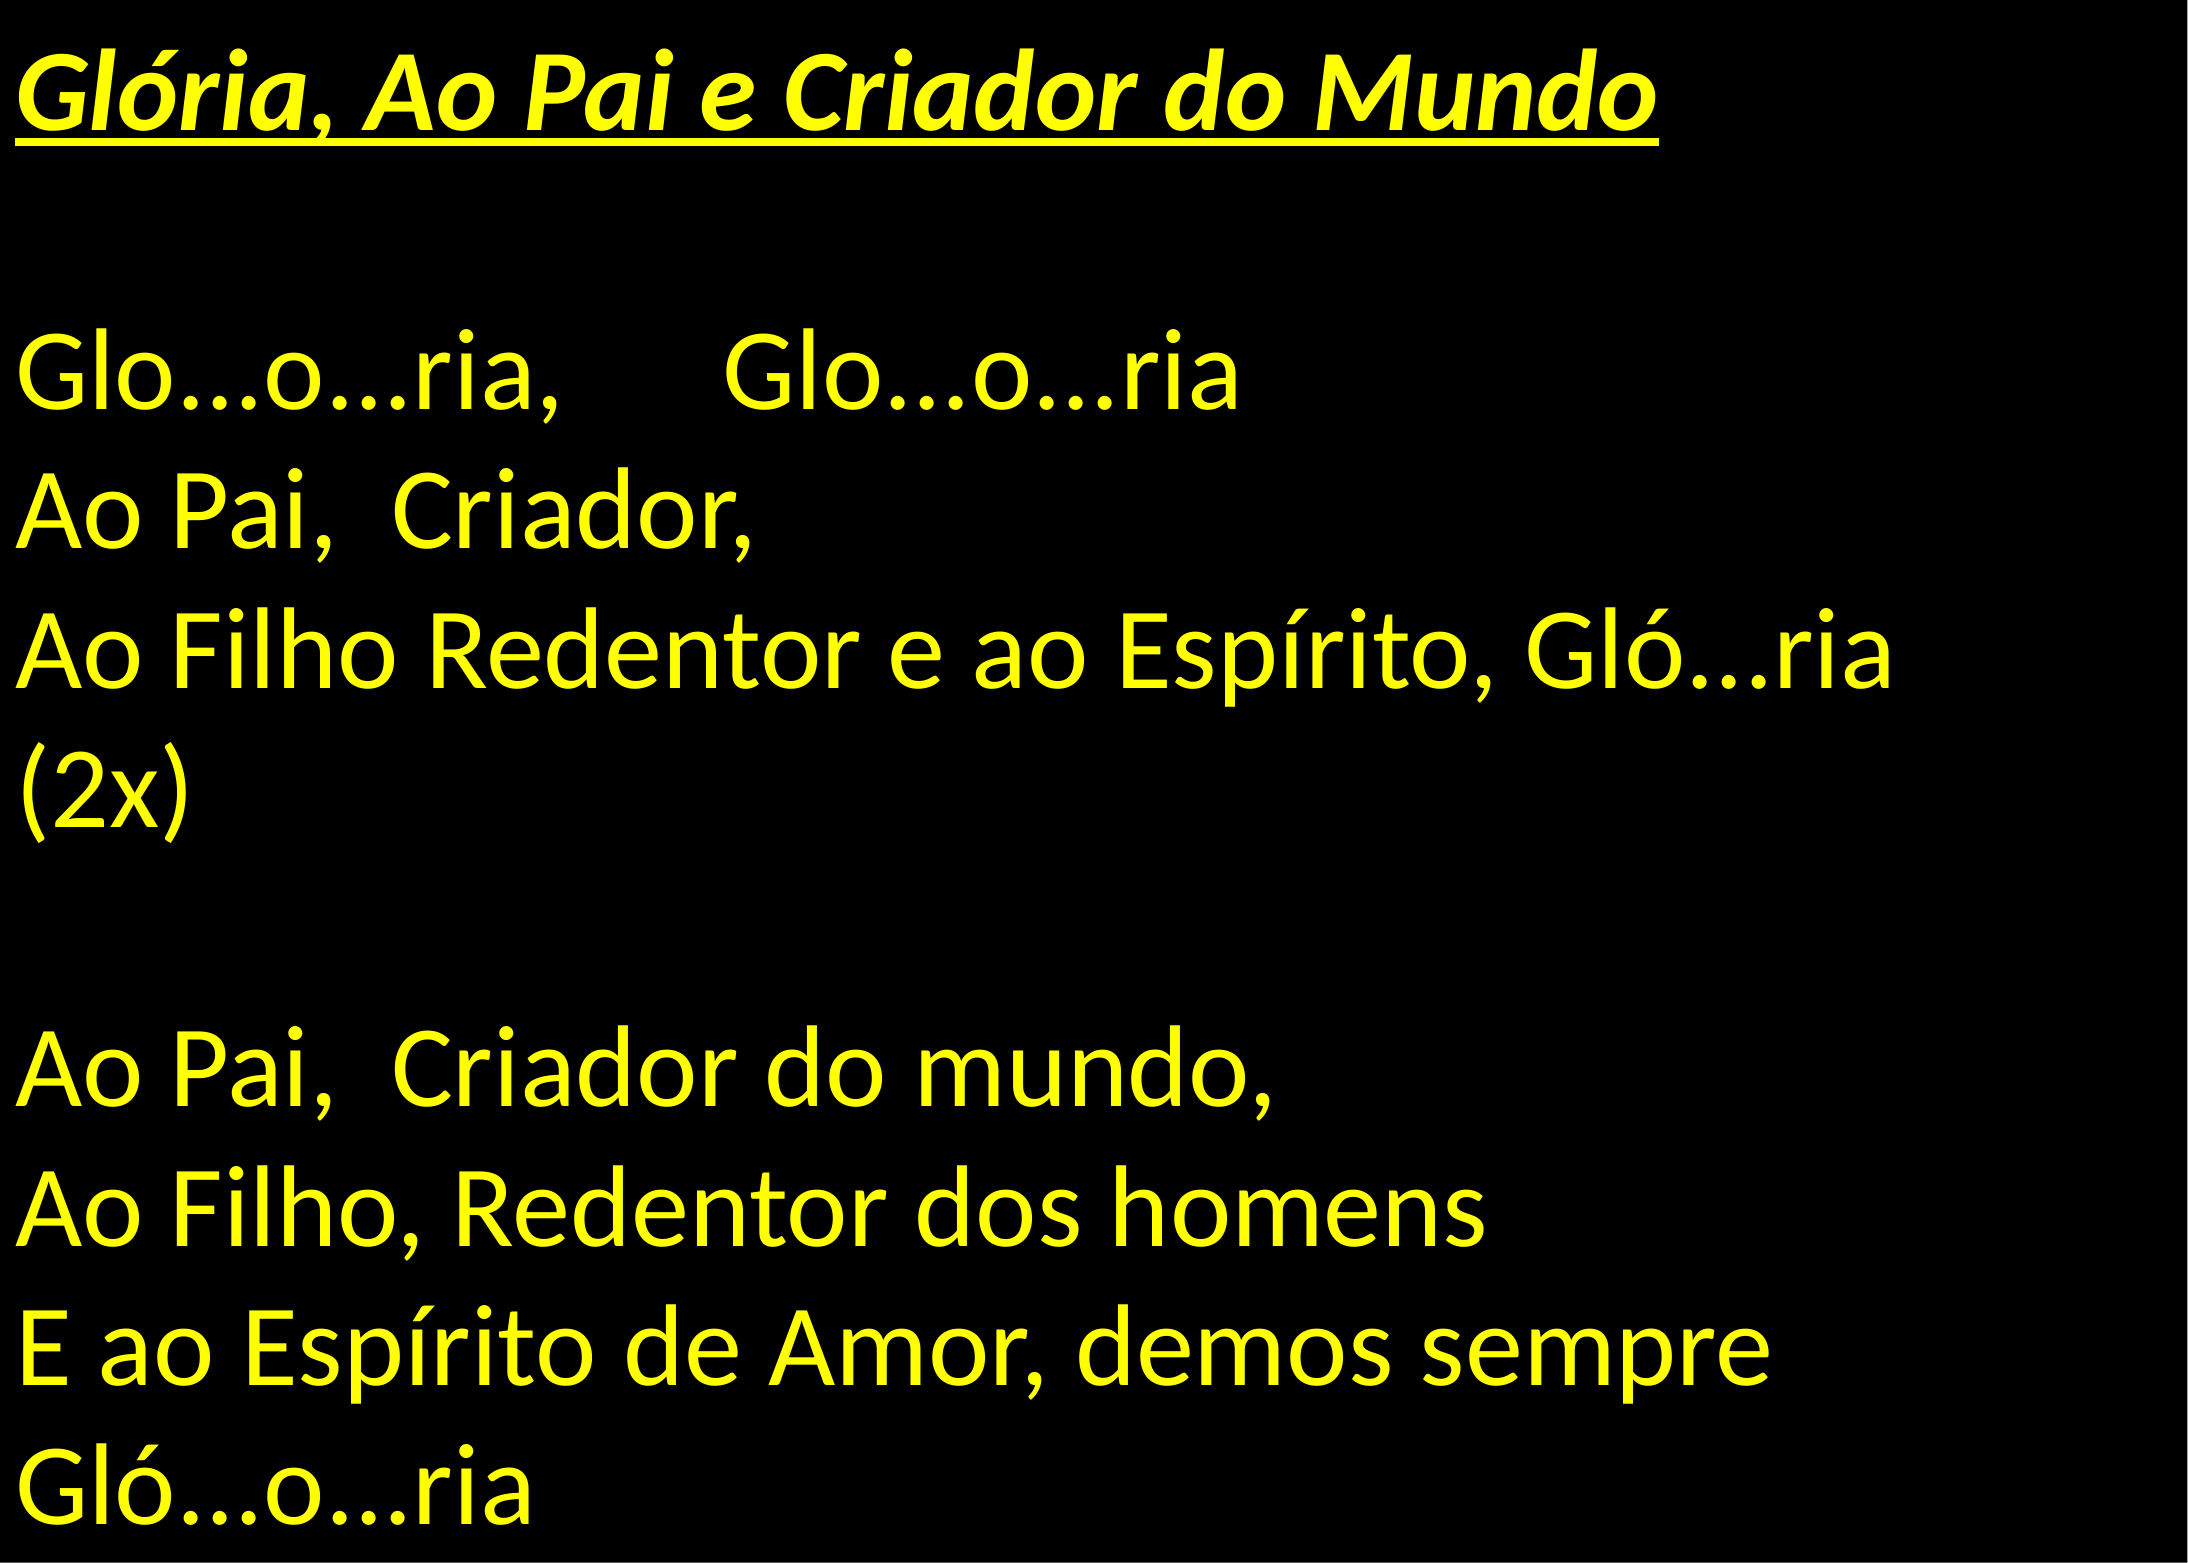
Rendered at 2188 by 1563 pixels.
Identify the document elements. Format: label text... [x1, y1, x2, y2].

title Glória, Ao Pai e Criador do Mundo Glo...o...ria, Glo...o...ria Ao Pai, Criador, Ao Filho Redentor e ao Espírito, Gló...ria (2x) Ao Pai, Criador do mundo, Ao Filho, Redentor dos homens E ao Espírito de Amor, demos sempre Gló...o...ria [0, 0, 2188, 1563]
